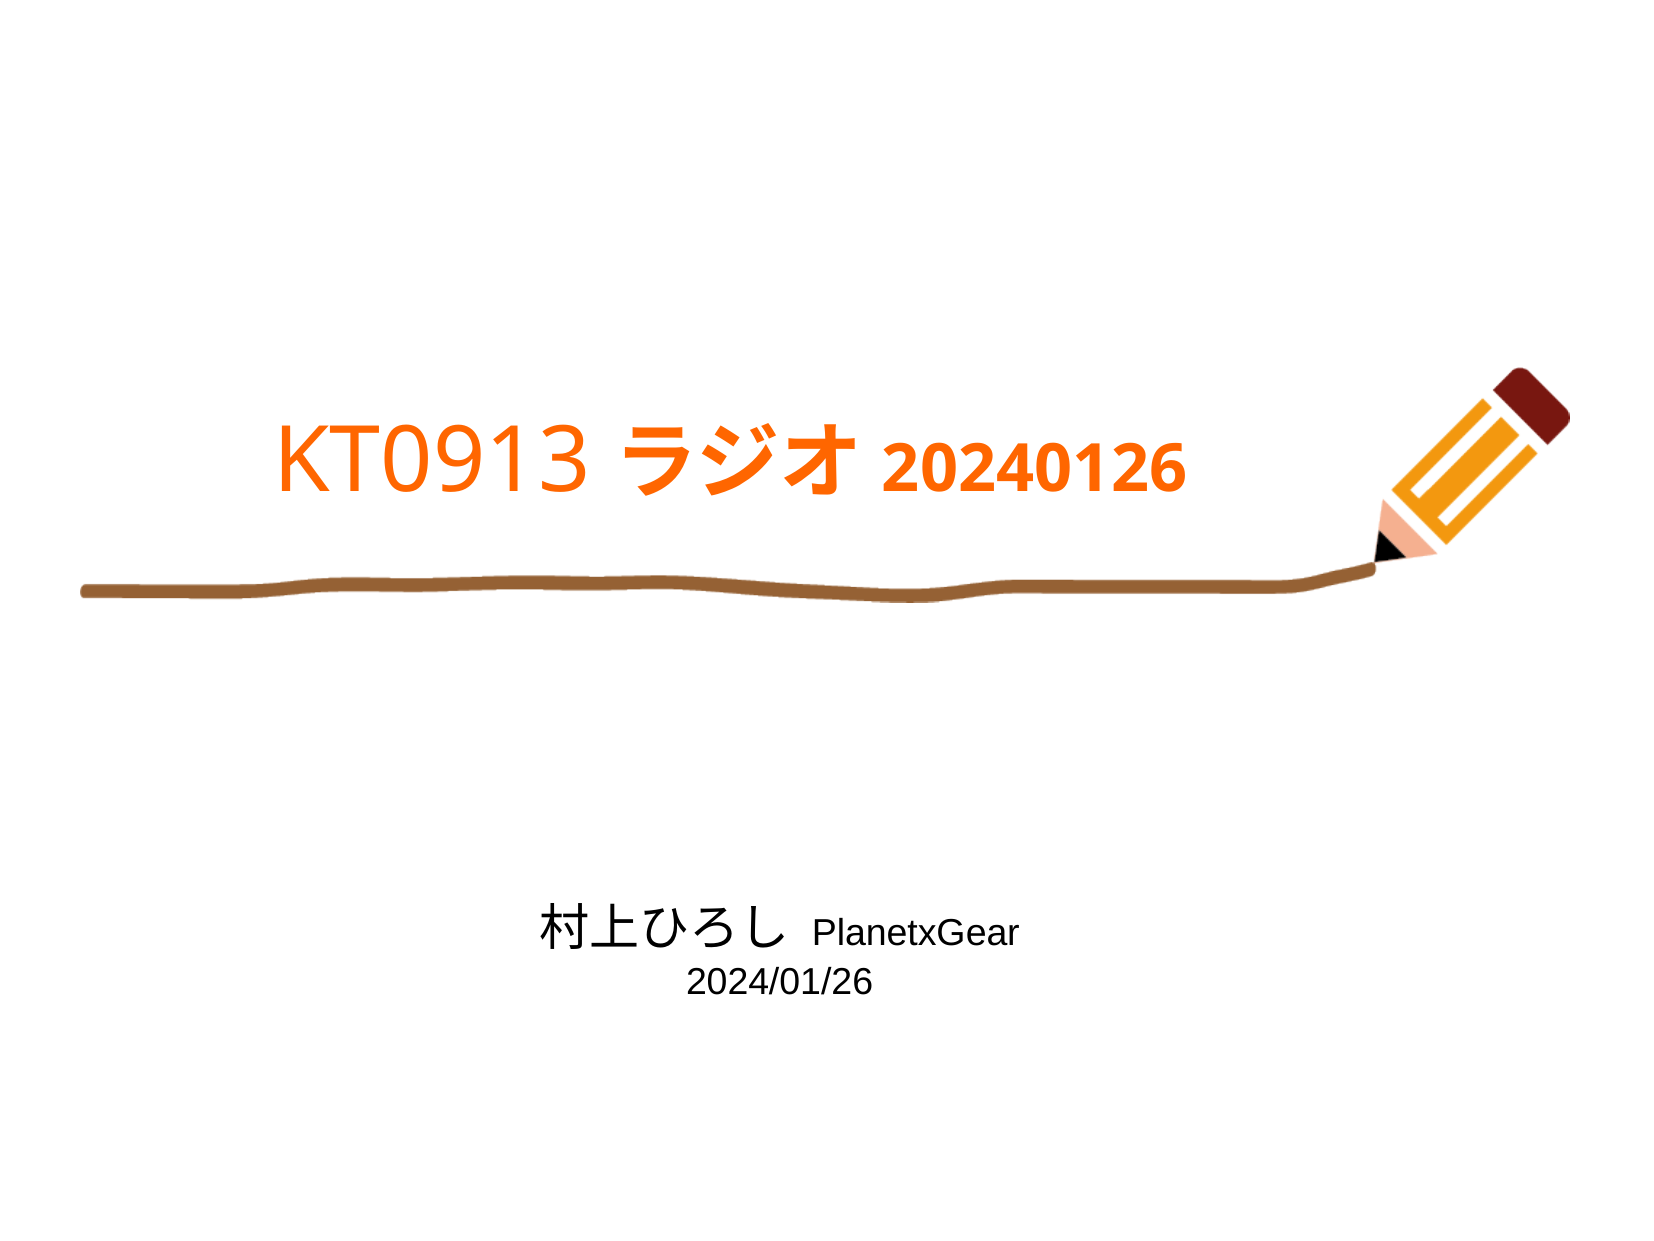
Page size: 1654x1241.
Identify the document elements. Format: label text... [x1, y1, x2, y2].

text_box 村上ひろし PlanetxGear 2024/01/26 [389, 850, 1170, 1040]
picture [80, 367, 1570, 603]
title KT0913 ラジオ 20240126 [82, 352, 1379, 560]
